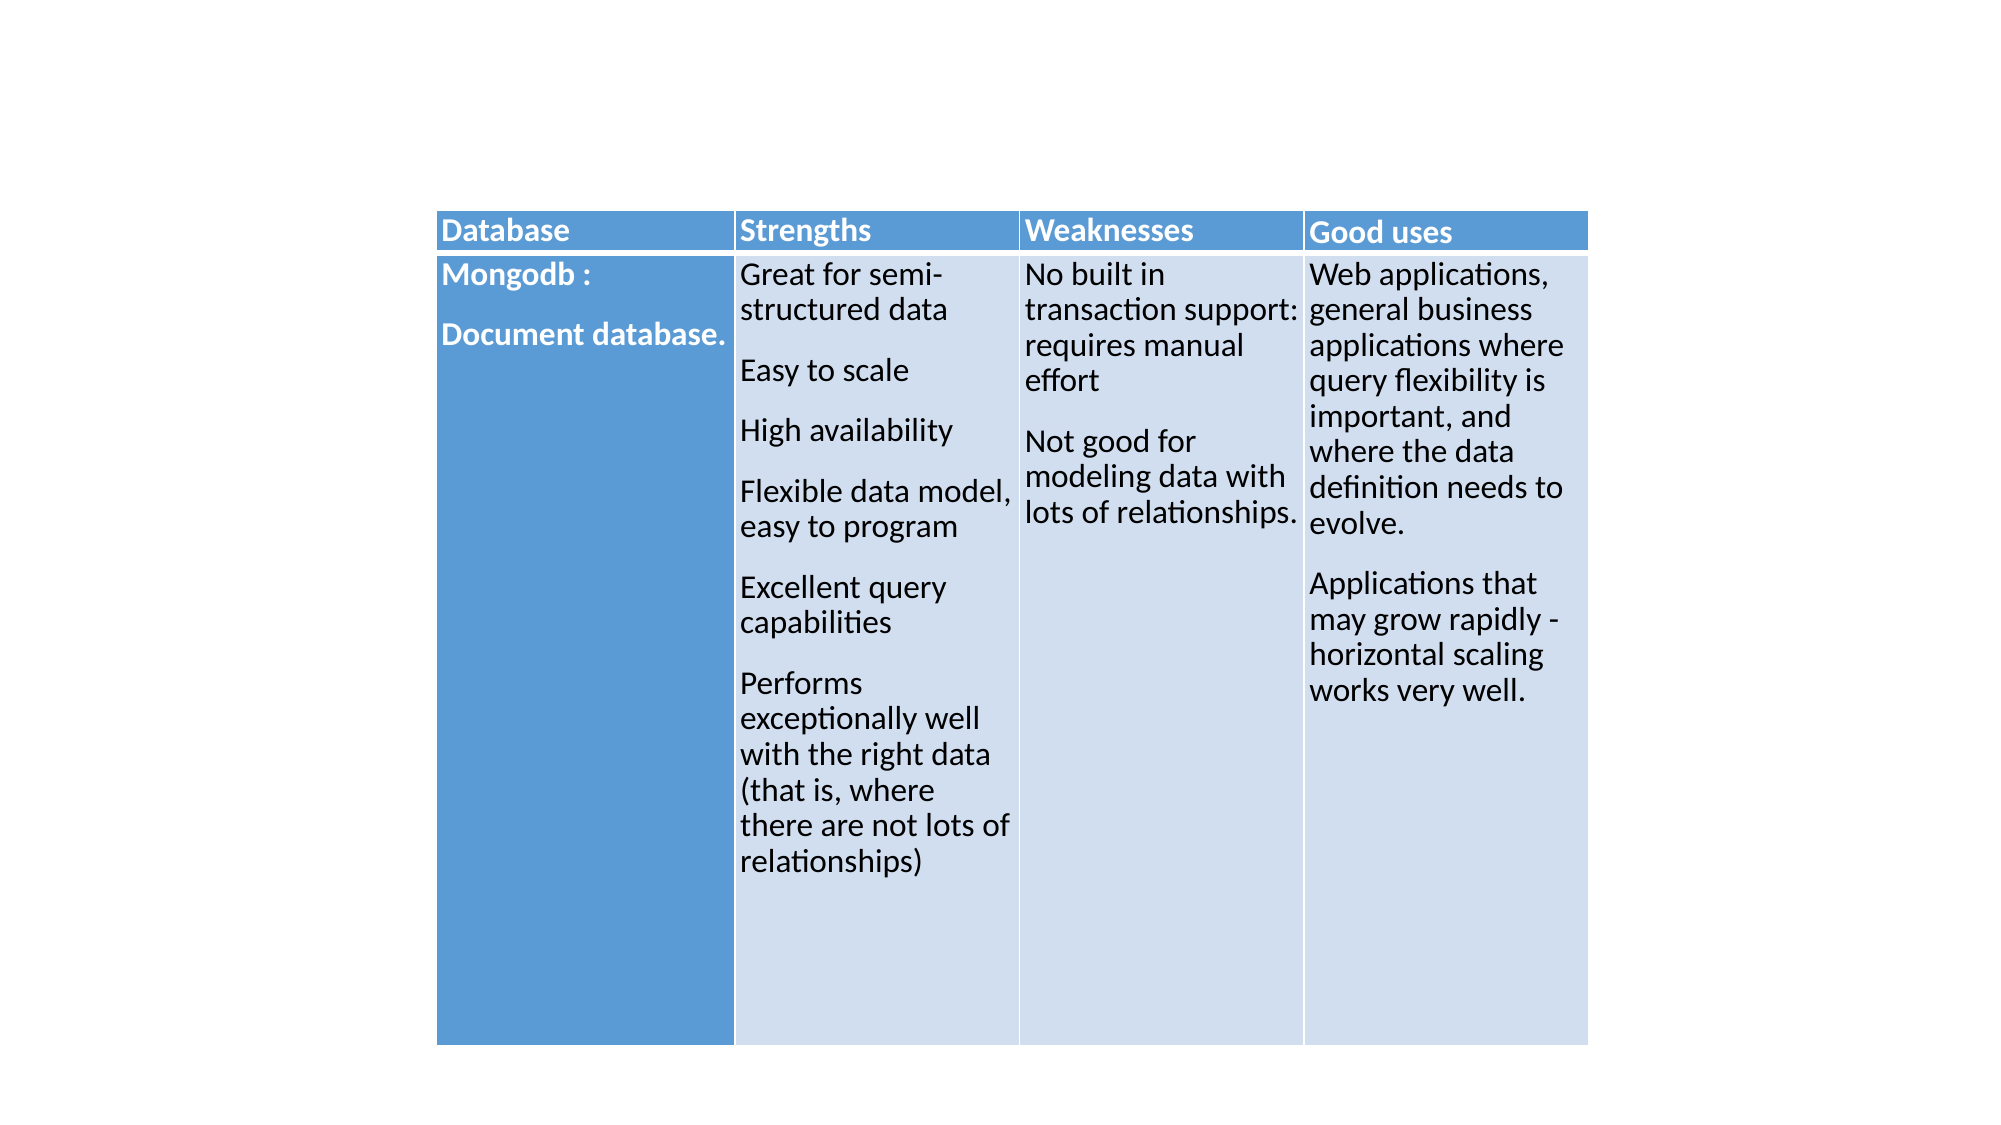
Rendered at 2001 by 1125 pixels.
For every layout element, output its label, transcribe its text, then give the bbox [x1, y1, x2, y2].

table_header Weaknesses [1020, 211, 1303, 250]
table_header Good uses [1305, 211, 1588, 250]
table_cell Mongodb : Document database. [437, 256, 734, 1045]
table_cell Great for semi-structured data Easy to scale High availability Flexible data model, easy to program Excellent query capabilities Performs exceptionally well with the right data (that is, where there are not lots of relationships) [736, 256, 1019, 1045]
table_cell No built in transaction support: requires manual effort Not good for modeling data with lots of relationships. [1020, 256, 1303, 1045]
table_header Database [437, 211, 734, 250]
table_header Strengths [736, 211, 1019, 250]
table_cell Web applications, general business applications where query flexibility is important, and where the data definition needs to evolve. Applications that may grow rapidly - horizontal scaling works very well. [1305, 256, 1588, 1045]
